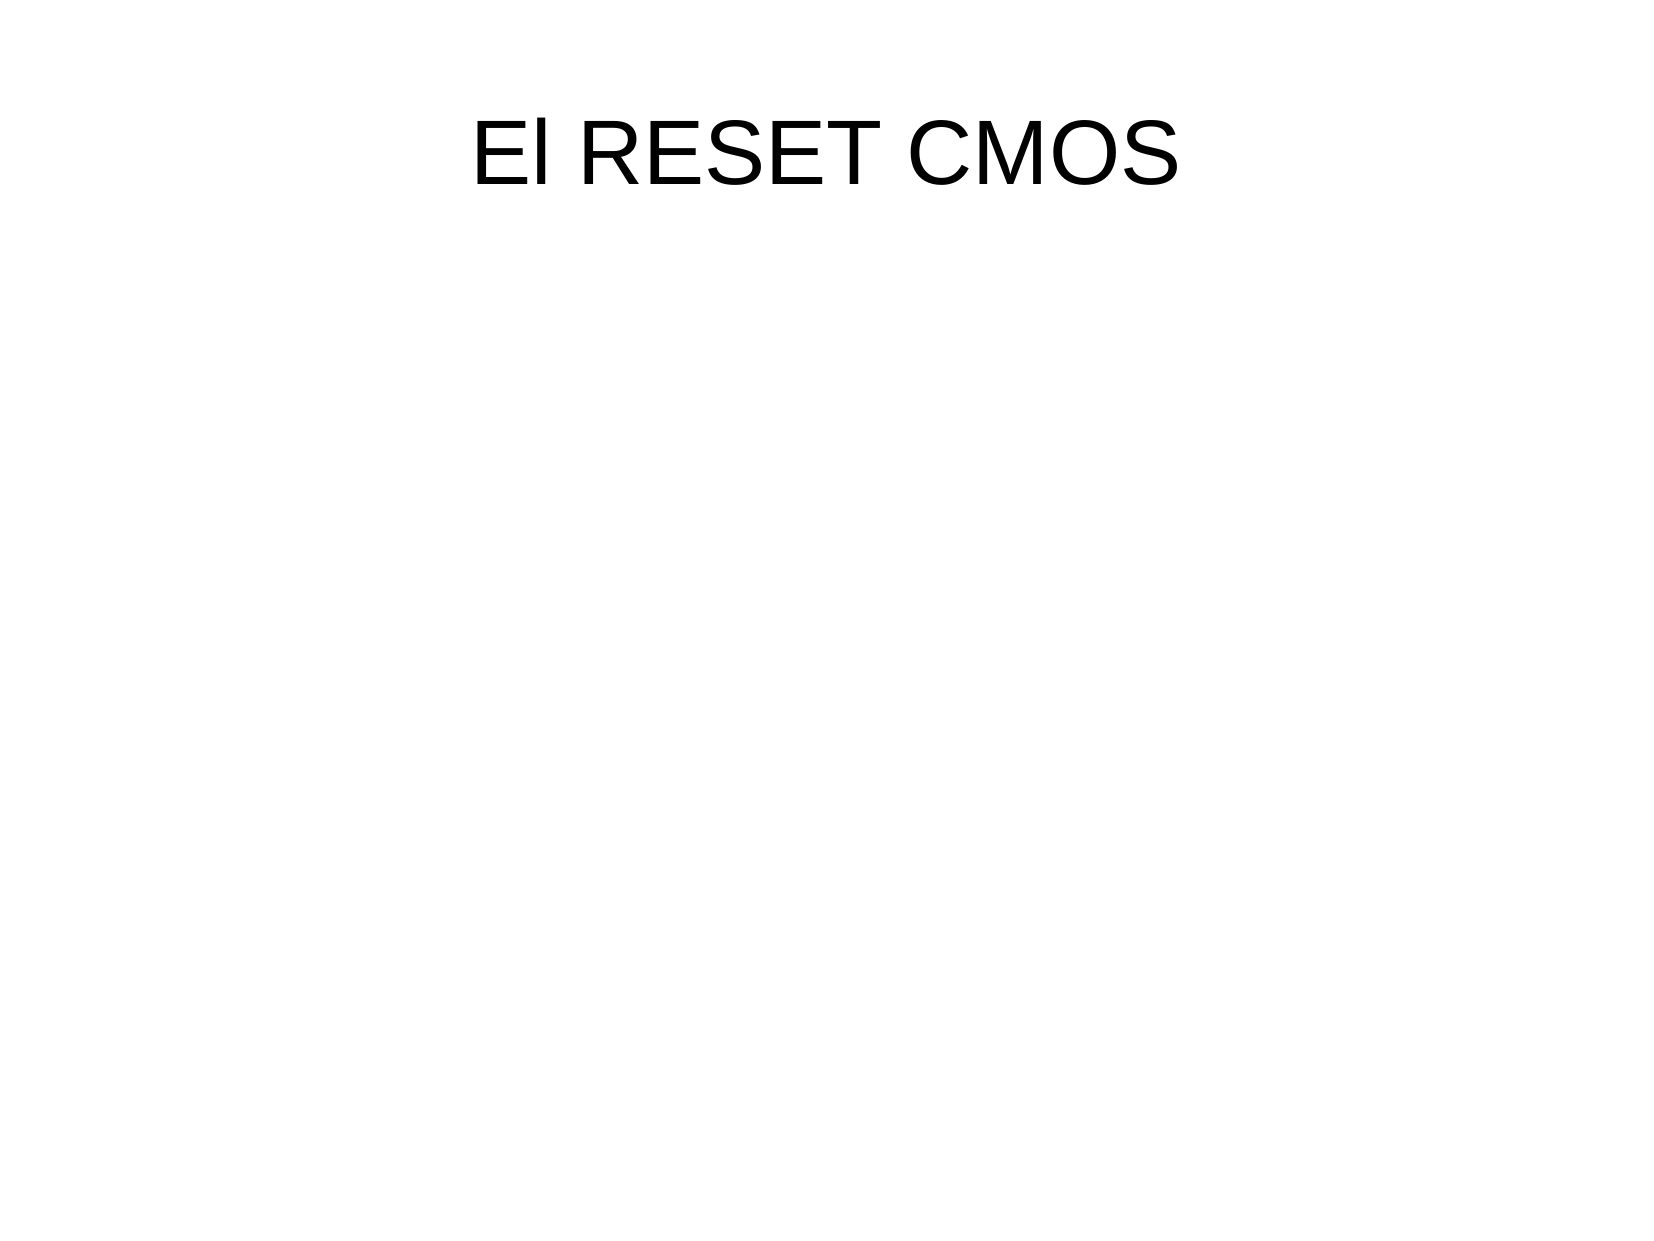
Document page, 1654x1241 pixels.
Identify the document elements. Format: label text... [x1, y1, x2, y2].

title El RESET CMOS [82, 49, 1571, 257]
